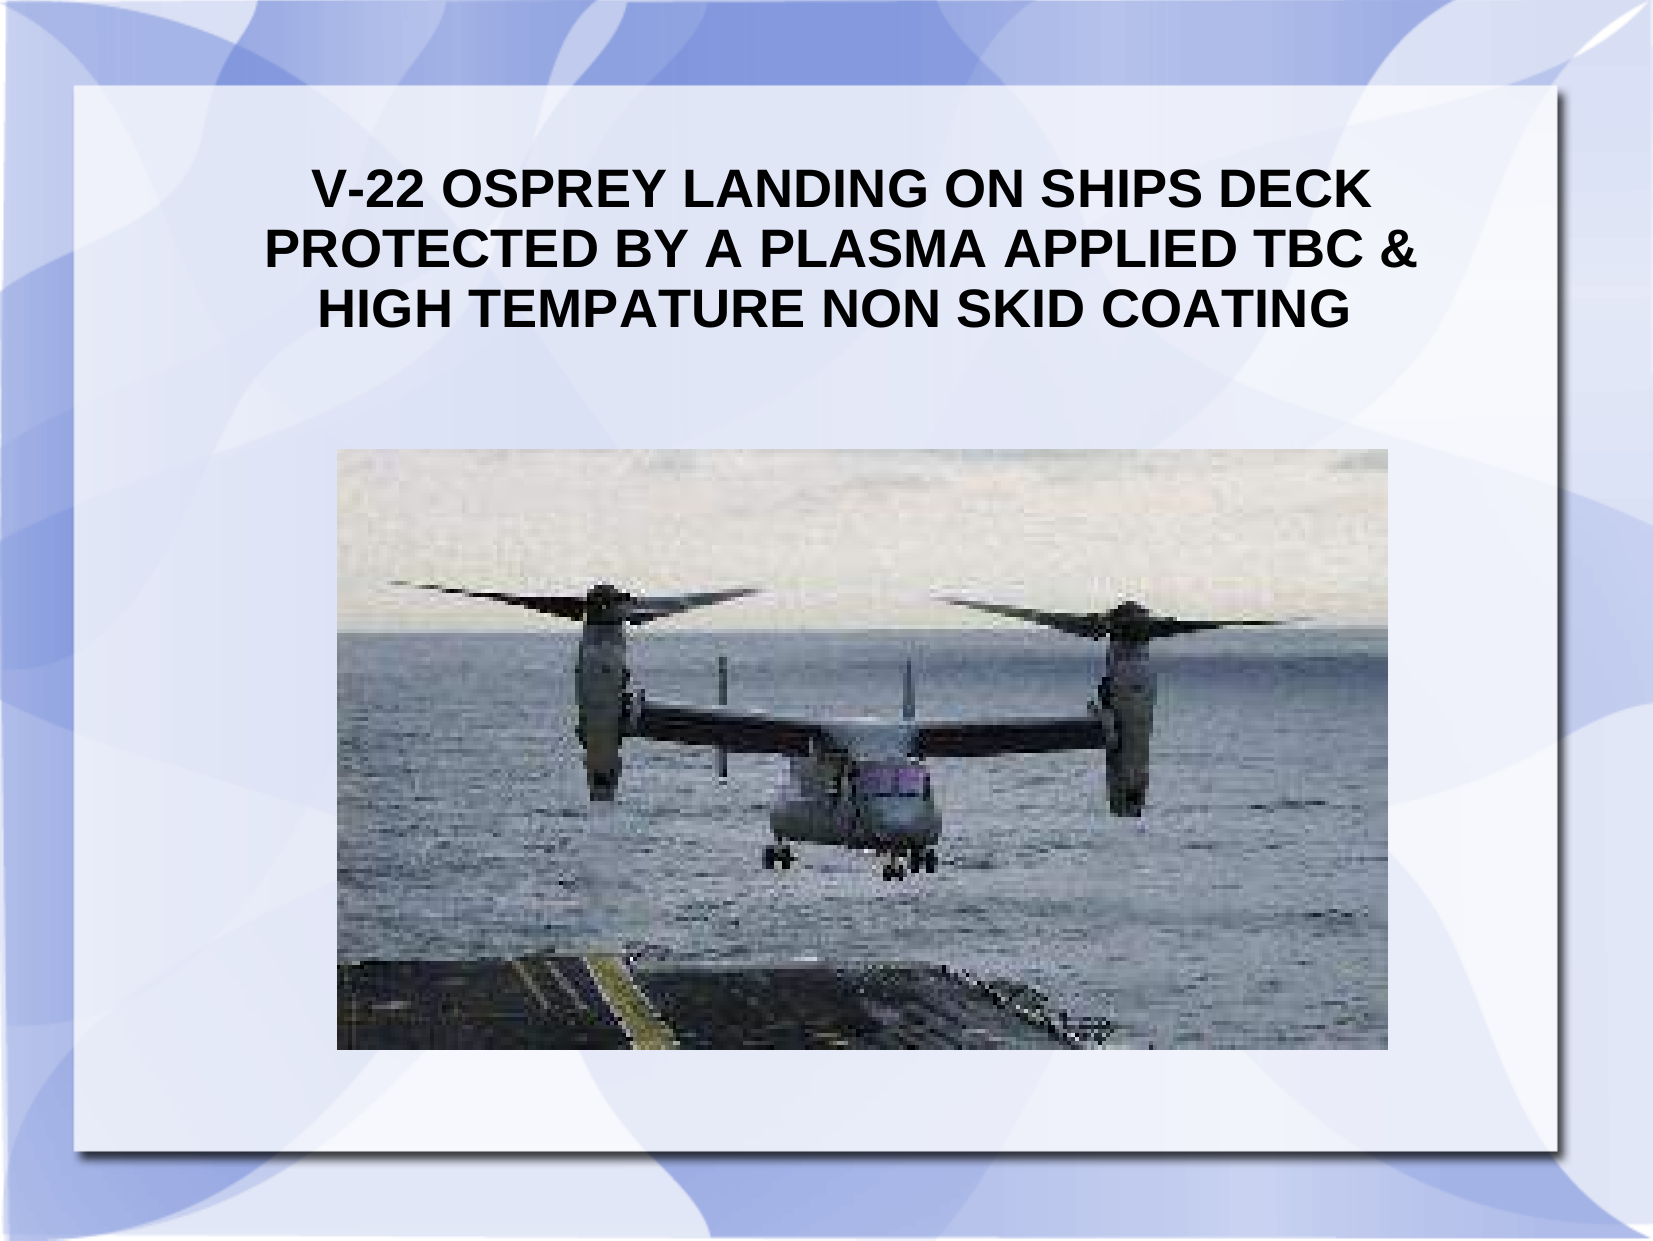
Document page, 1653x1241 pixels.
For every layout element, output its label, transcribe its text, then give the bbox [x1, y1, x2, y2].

title V-22 OSPREY LANDING ON SHIPS DECK PROTECTED BY A PLASMA APPLIED TBC & HIGH TEMPATURE NON SKID COATING [230, 119, 1456, 376]
picture [0, 0, 1653, 1241]
